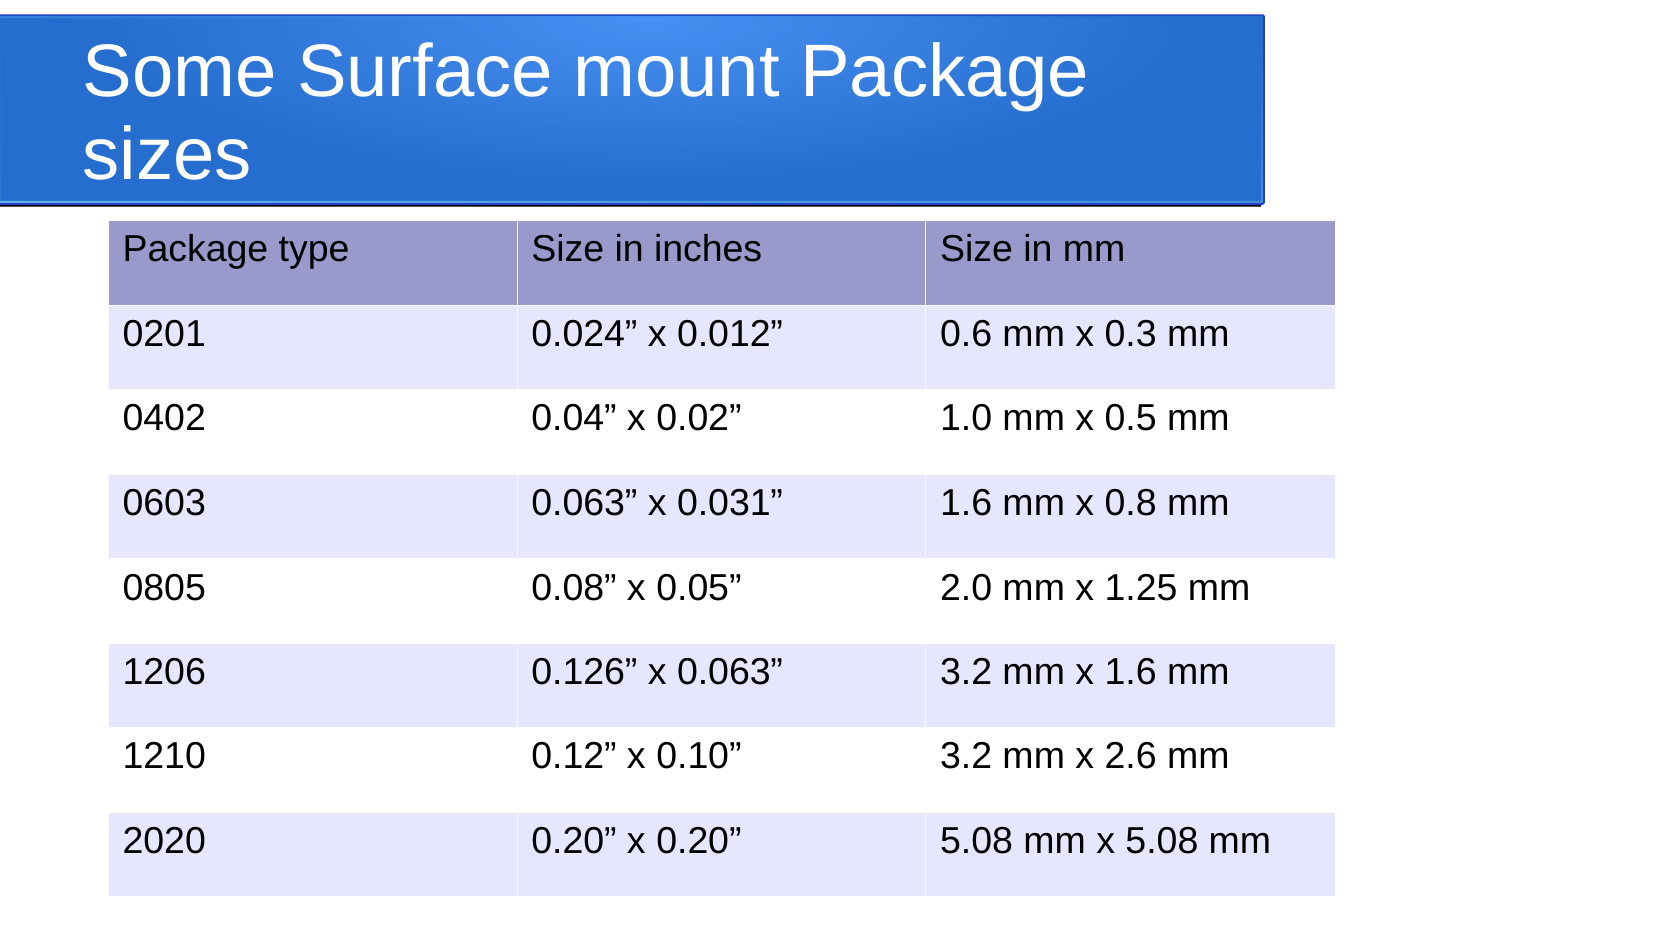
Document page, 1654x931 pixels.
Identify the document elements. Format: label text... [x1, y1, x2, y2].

table_cell 3.2 mm x 2.6 mm [926, 728, 1335, 812]
table_cell 1.6 mm x 0.8 mm [926, 475, 1335, 558]
table_header Size in mm [926, 221, 1335, 305]
table_cell 0.063” x 0.031” [518, 475, 925, 558]
table_header Package type [109, 221, 517, 305]
table_cell 0.6 mm x 0.3 mm [926, 306, 1335, 389]
table_cell 0.12” x 0.10” [518, 728, 925, 812]
table_cell 2.0 mm x 1.25 mm [926, 559, 1335, 643]
table_cell 5.08 mm x 5.08 mm [926, 813, 1335, 896]
table_cell 3.2 mm x 1.6 mm [926, 644, 1335, 727]
table_cell 0.04” x 0.02” [518, 390, 925, 474]
table_cell 0402 [109, 390, 517, 474]
table_header Size in inches [518, 221, 925, 305]
table_cell 0.024” x 0.012” [518, 306, 925, 389]
table_cell 2020 [109, 813, 517, 896]
title Some Surface mount Package sizes [82, 29, 1235, 196]
table_cell 0.20” x 0.20” [518, 813, 925, 896]
table_cell 0201 [109, 306, 517, 389]
table_cell 0.08” x 0.05” [518, 559, 925, 643]
table_cell 0603 [109, 475, 517, 558]
table_cell 1.0 mm x 0.5 mm [926, 390, 1335, 474]
table_cell 0805 [109, 559, 517, 643]
table_cell 1206 [109, 644, 517, 727]
table_cell 1210 [109, 728, 517, 812]
table_cell 0.126” x 0.063” [518, 644, 925, 727]
